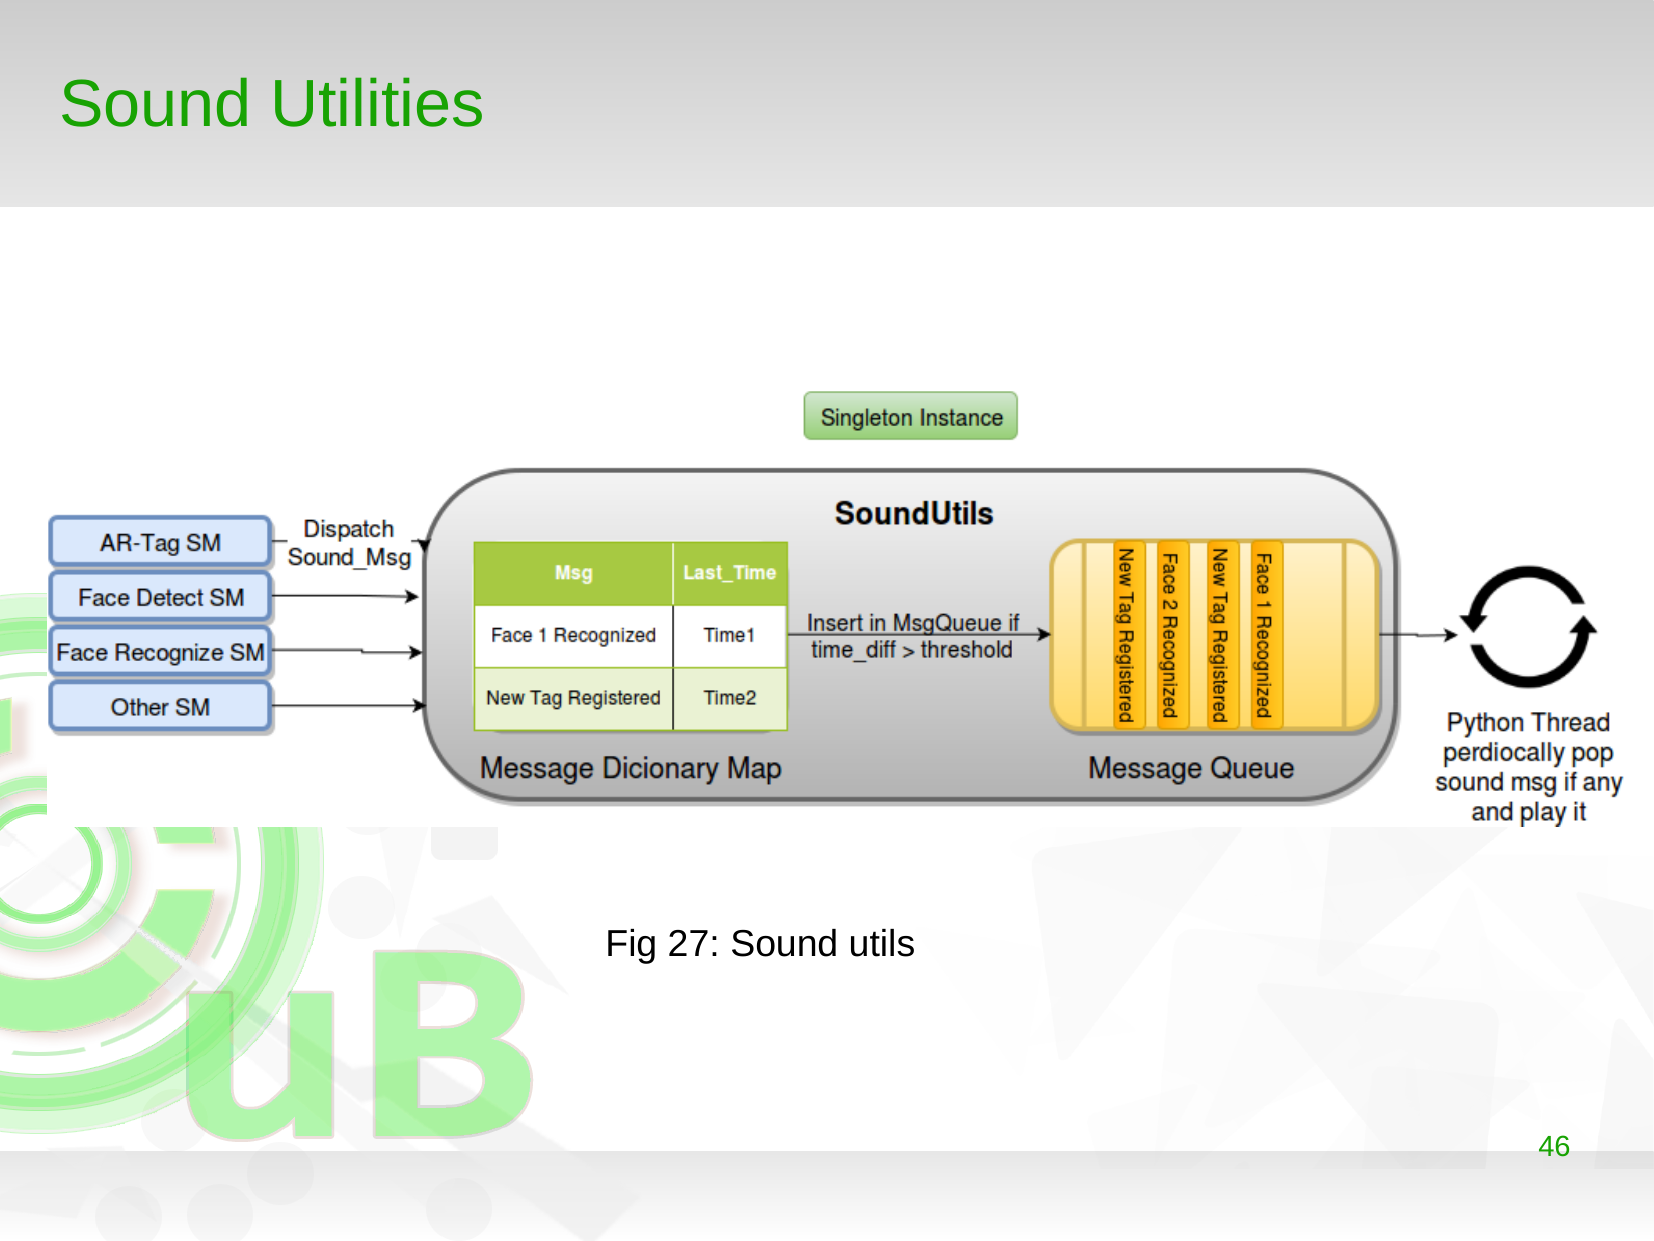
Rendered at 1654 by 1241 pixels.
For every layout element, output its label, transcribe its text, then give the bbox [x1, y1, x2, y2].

title Sound Utilities [59, 19, 1595, 188]
picture [47, 390, 1654, 1169]
text_box Fig 27: Sound utils [590, 915, 931, 973]
